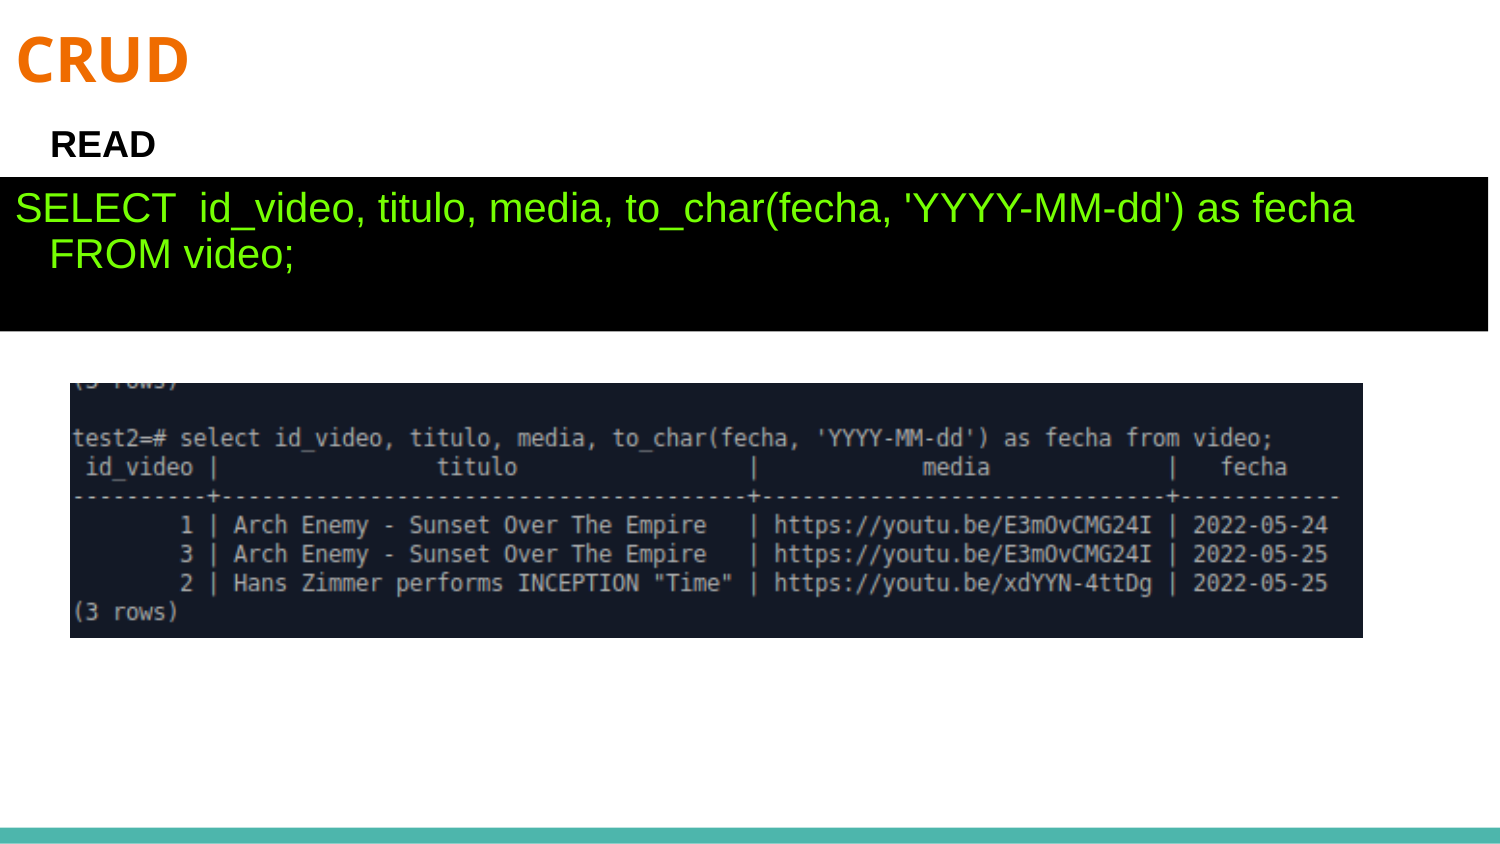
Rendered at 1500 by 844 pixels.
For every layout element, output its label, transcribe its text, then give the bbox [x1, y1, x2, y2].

text_box SELECT id_video, titulo, media, to_char(fecha, 'YYYY-MM-dd') as fecha FROM video; [0, 177, 1489, 332]
title CRUD [0, 0, 1398, 116]
picture [70, 383, 1363, 638]
text_box READ [35, 115, 1382, 177]
